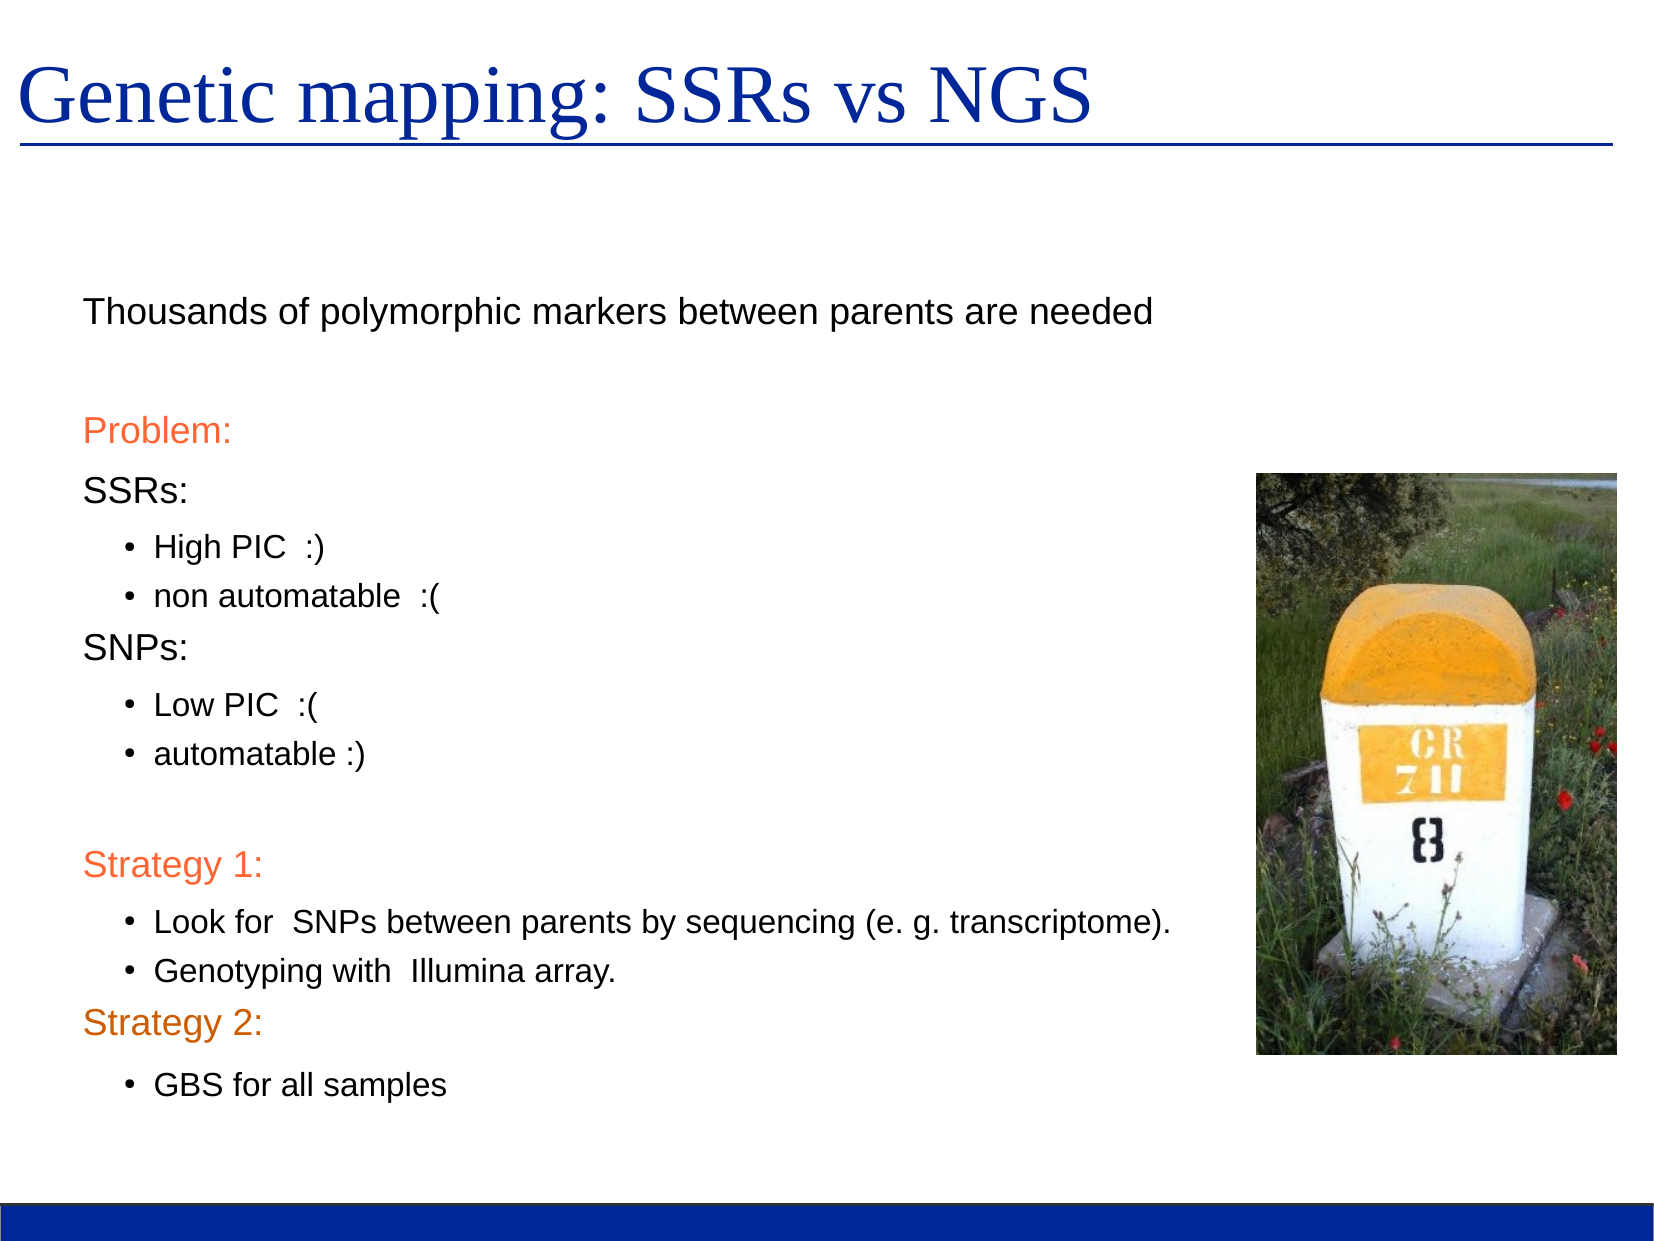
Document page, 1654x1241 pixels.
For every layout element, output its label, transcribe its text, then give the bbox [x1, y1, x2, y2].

picture [1256, 473, 1617, 1055]
list Thousands of polymorphic markers between parents are needed Problem: SSRs: High PIC :) non automatable :( SNPs: Low PIC :( automatable :) Strategy 1: Look for SNPs between parents by sequencing (e. g. transcriptome). Genotyping with Illumina array. Strategy 2: GBS for all samples [82, 290, 1571, 1109]
title Genetic mapping: SSRs vs NGS [17, 0, 1589, 198]
